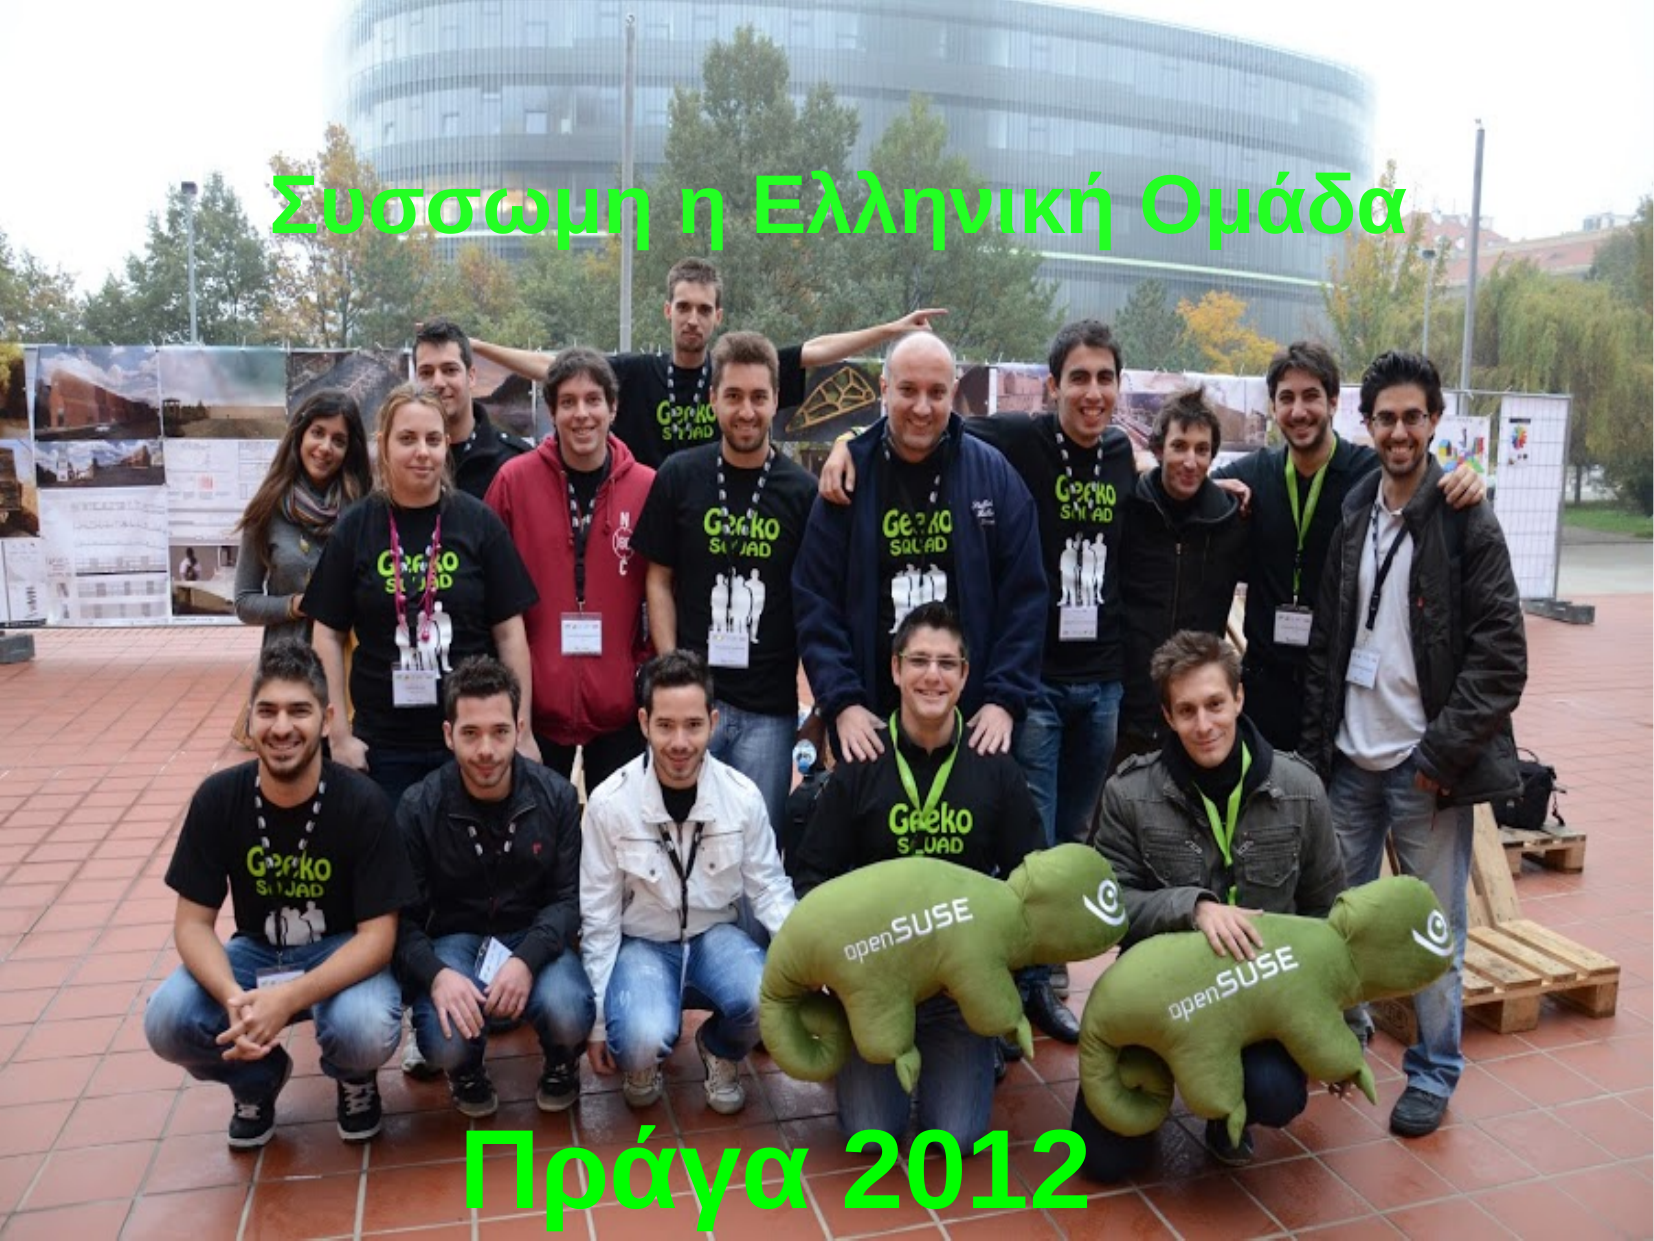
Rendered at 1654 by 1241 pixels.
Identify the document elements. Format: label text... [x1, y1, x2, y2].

text_box Πράγα 2012 [444, 1099, 1120, 1241]
text_box Συσσωμη η Ελληνική Ομάδα [255, 150, 1424, 259]
picture [0, 0, 1654, 1241]
